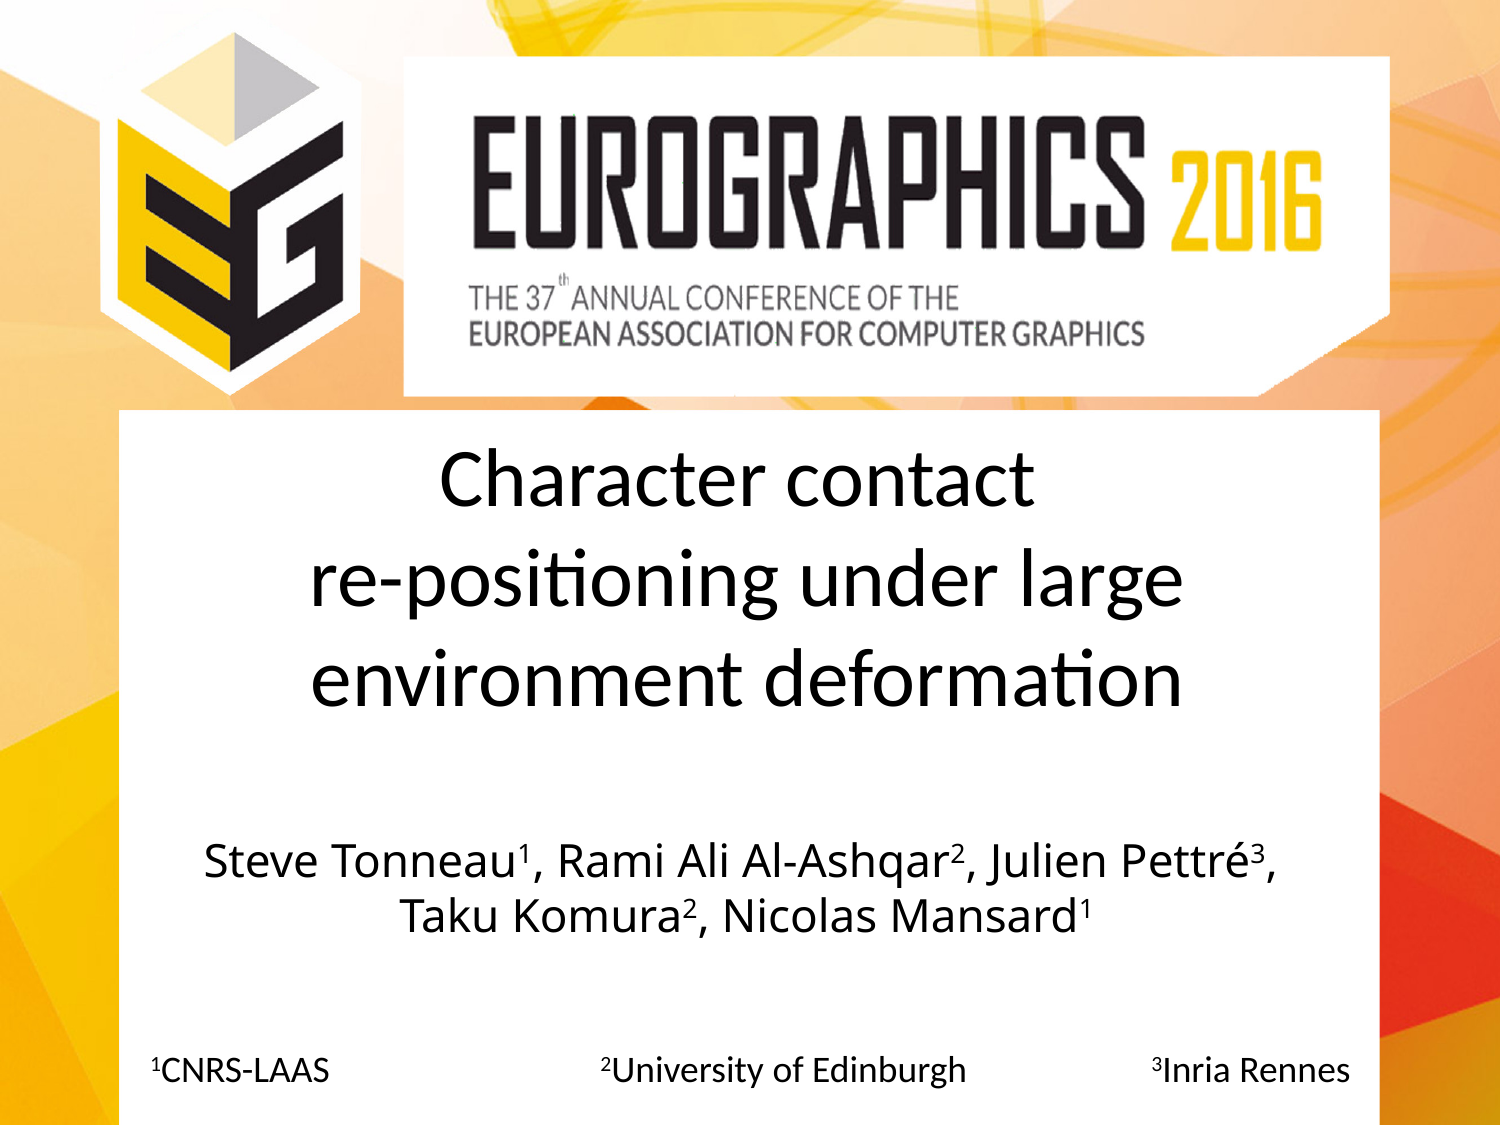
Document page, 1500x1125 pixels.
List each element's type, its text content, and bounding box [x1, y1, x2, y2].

text_box Steve Tonneau1, Rami Ali Al-Ashqar2, Julien Pettré3, Taku Komura2, Nicolas Mansard1 [117, 823, 1376, 977]
picture [0, 0, 1500, 1125]
text_box 1CNRS-LAAS [135, 1037, 345, 1098]
text_box 3Inria Rennes [1136, 1037, 1366, 1098]
text_box Character contact re-positioning under large environment deformation [118, 463, 1377, 731]
text_box 2University of Edinburgh [585, 1037, 982, 1098]
